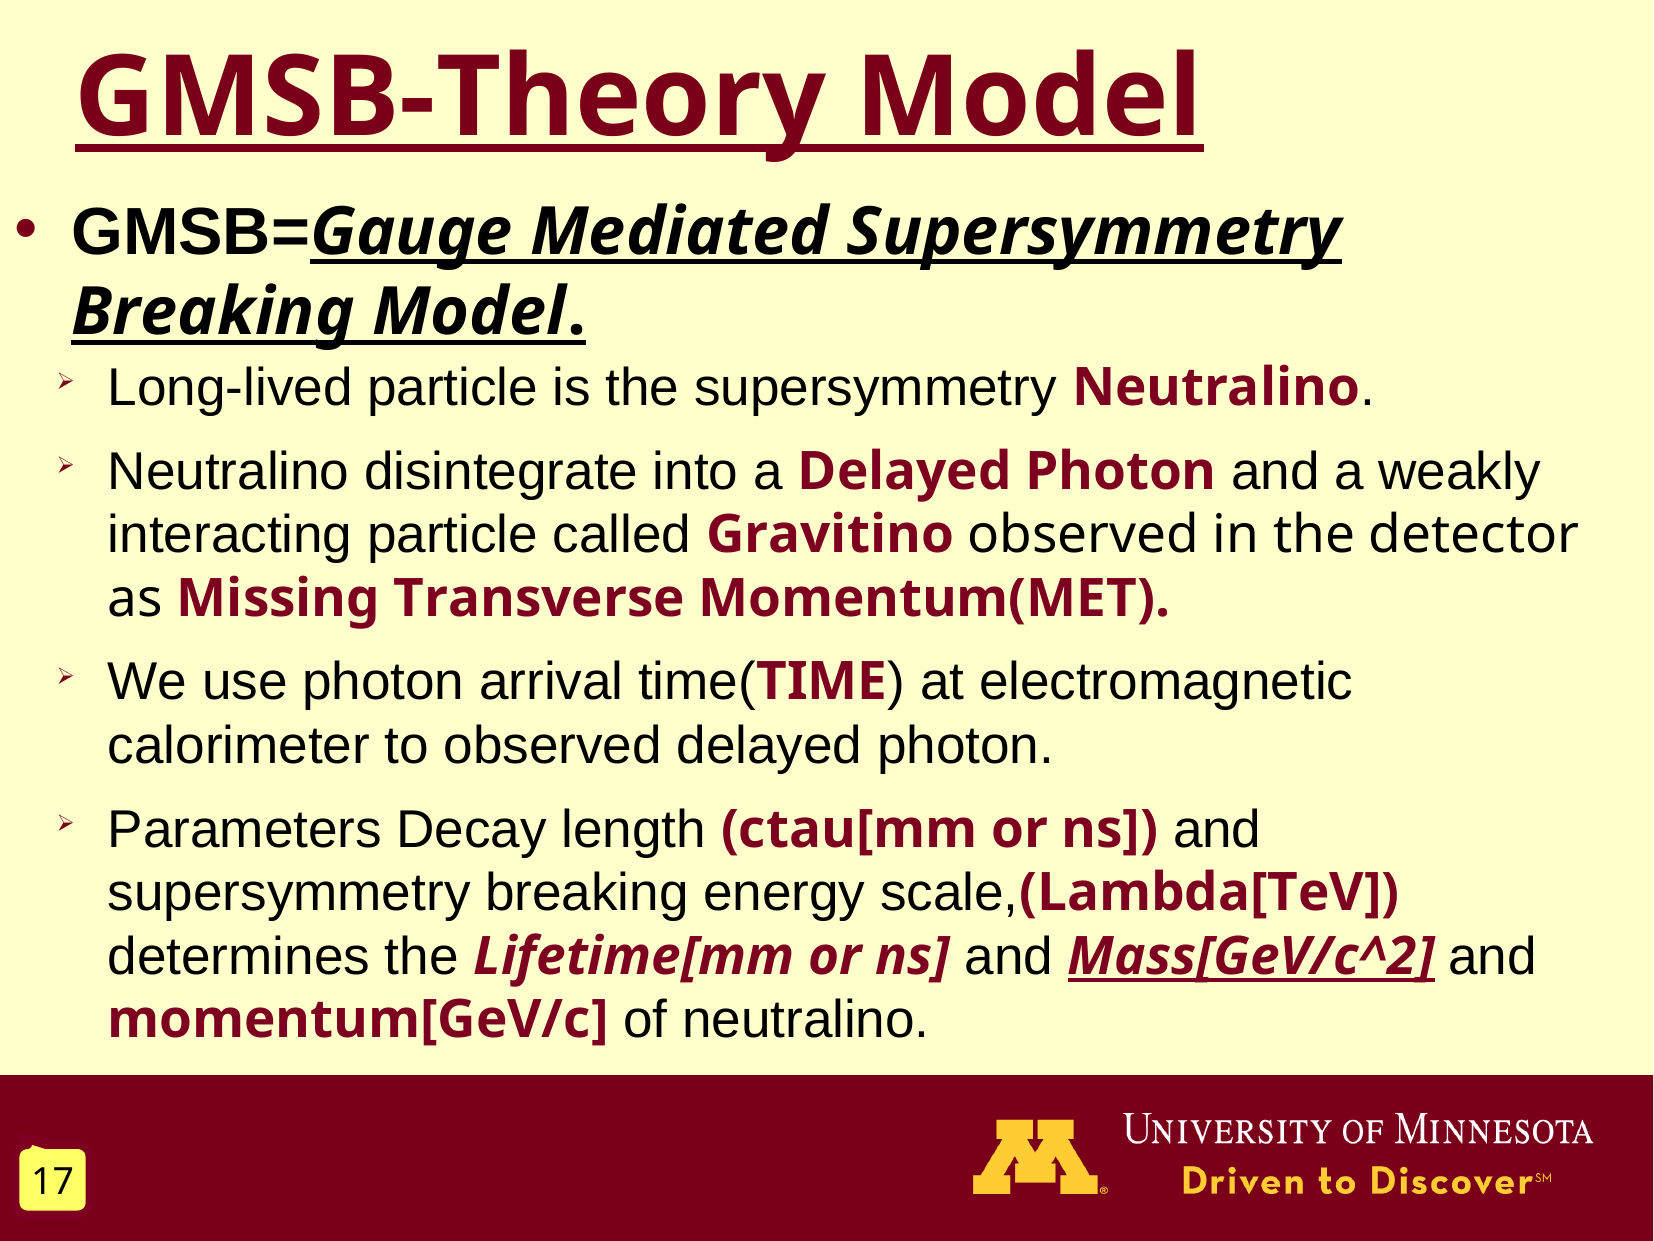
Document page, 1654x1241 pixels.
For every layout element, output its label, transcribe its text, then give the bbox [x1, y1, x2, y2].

list Long-lived particle is the supersymmetry Neutralino. Neutralino disintegrate into a Delayed Photon and a weakly interacting particle called Gravitino observed in the detector as Missing Transverse Momentum(MET). We use photon arrival time(TIME) at electromagnetic calorimeter to observed delayed photon. Parameters Decay length (ctau[mm or ns]) and supersymmetry breaking energy scale,(Lambda[TeV]) determines the Lifetime[mm or ns] and Mass[GeV/c^2] and momentum[GeV/c] of neutralino. [41, 345, 1636, 1062]
text_box 17 [15, 1137, 91, 1216]
picture [0, 1075, 1654, 1241]
list GMSB=Gauge Mediated Supersymmetry Breaking Model. [0, 180, 1653, 1092]
title GMSB-Theory Model [60, 15, 1529, 166]
